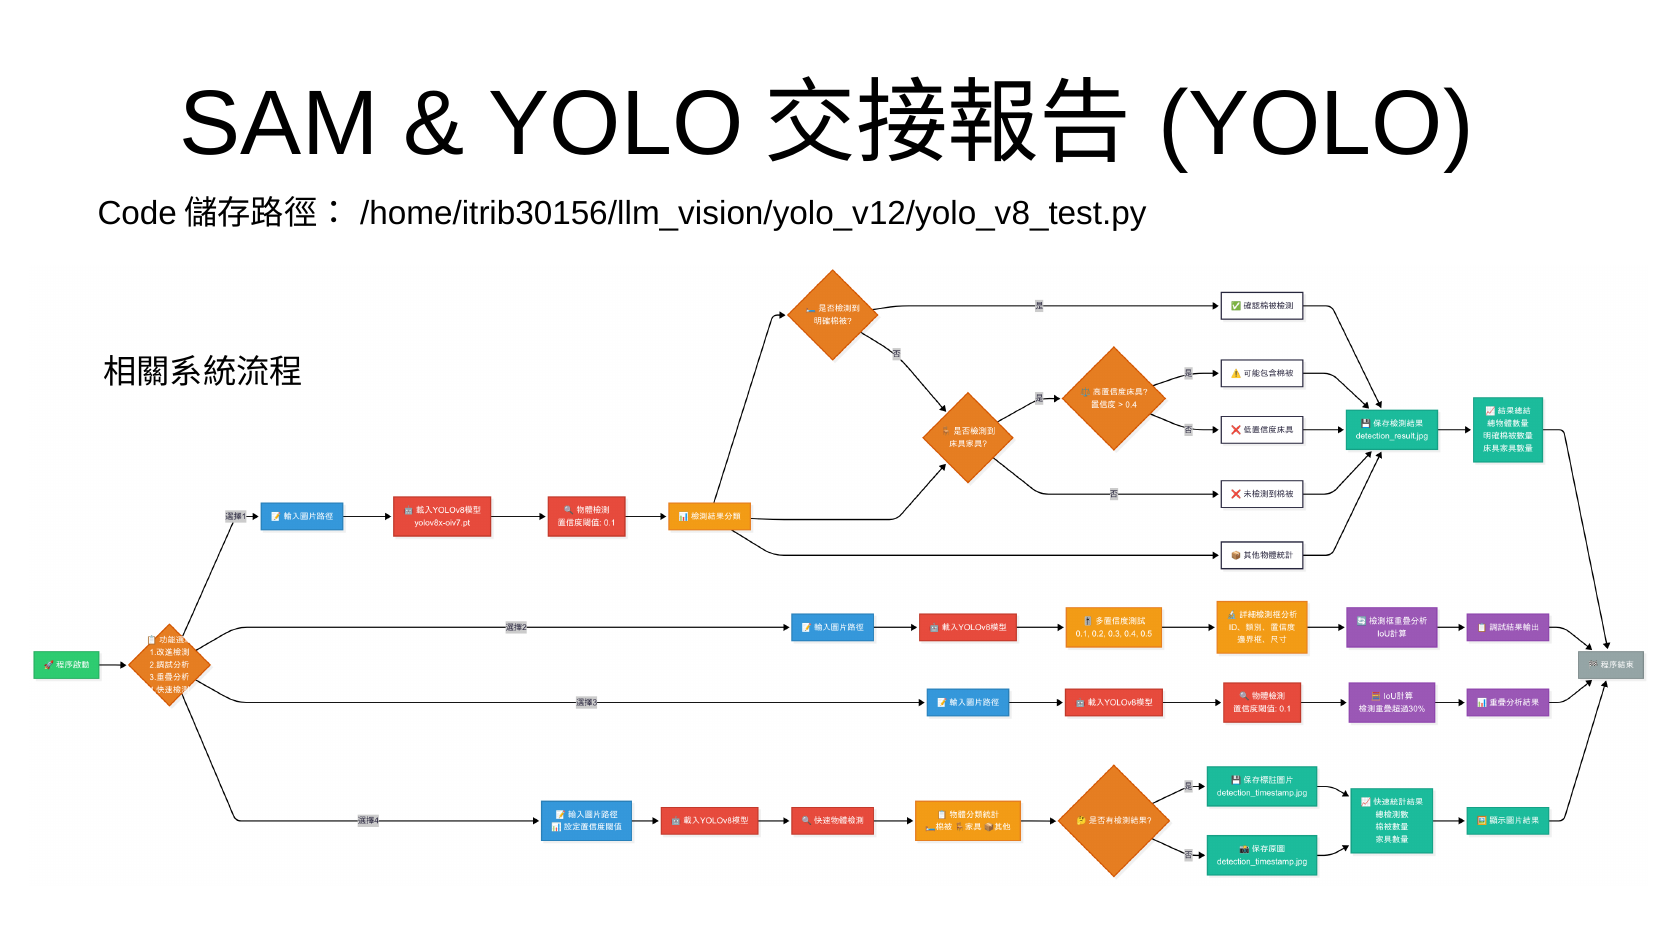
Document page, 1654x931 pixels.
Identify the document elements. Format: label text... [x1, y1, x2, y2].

picture [29, 265, 1648, 886]
text_box 相關系統流程 [88, 324, 1505, 414]
text_box Code儲存路徑：/home/itrib30156/llm_vision/yolo_v12/yolo_v8_test.py [82, 165, 1499, 254]
title SAM & YOLO交接報告(YOLO) [82, 37, 1571, 193]
